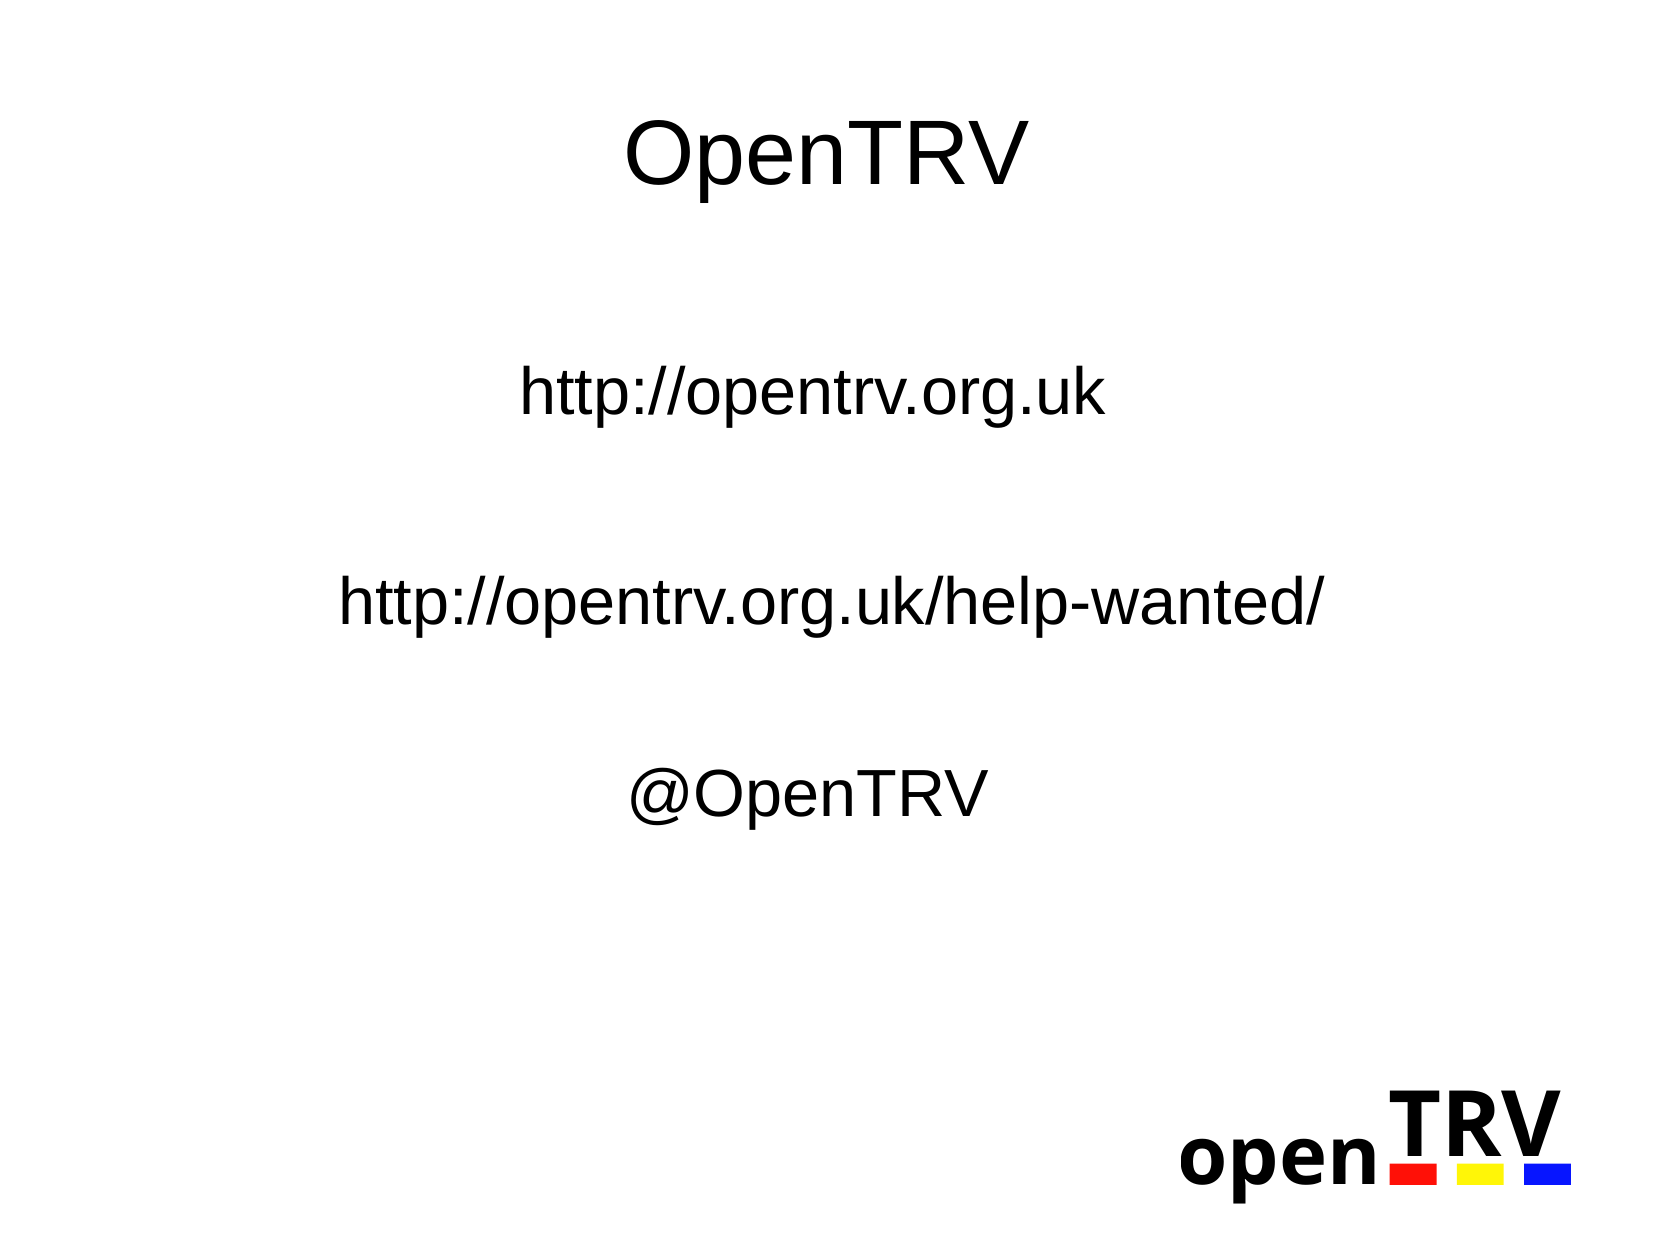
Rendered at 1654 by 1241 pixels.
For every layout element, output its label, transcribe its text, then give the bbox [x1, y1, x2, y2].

list http://opentrv.org.uk/help-wanted/ [82, 563, 1571, 666]
title OpenTRV [82, 49, 1571, 257]
list @OpenTRV [555, 755, 1264, 839]
list http://opentrv.org.uk [448, 354, 1158, 438]
